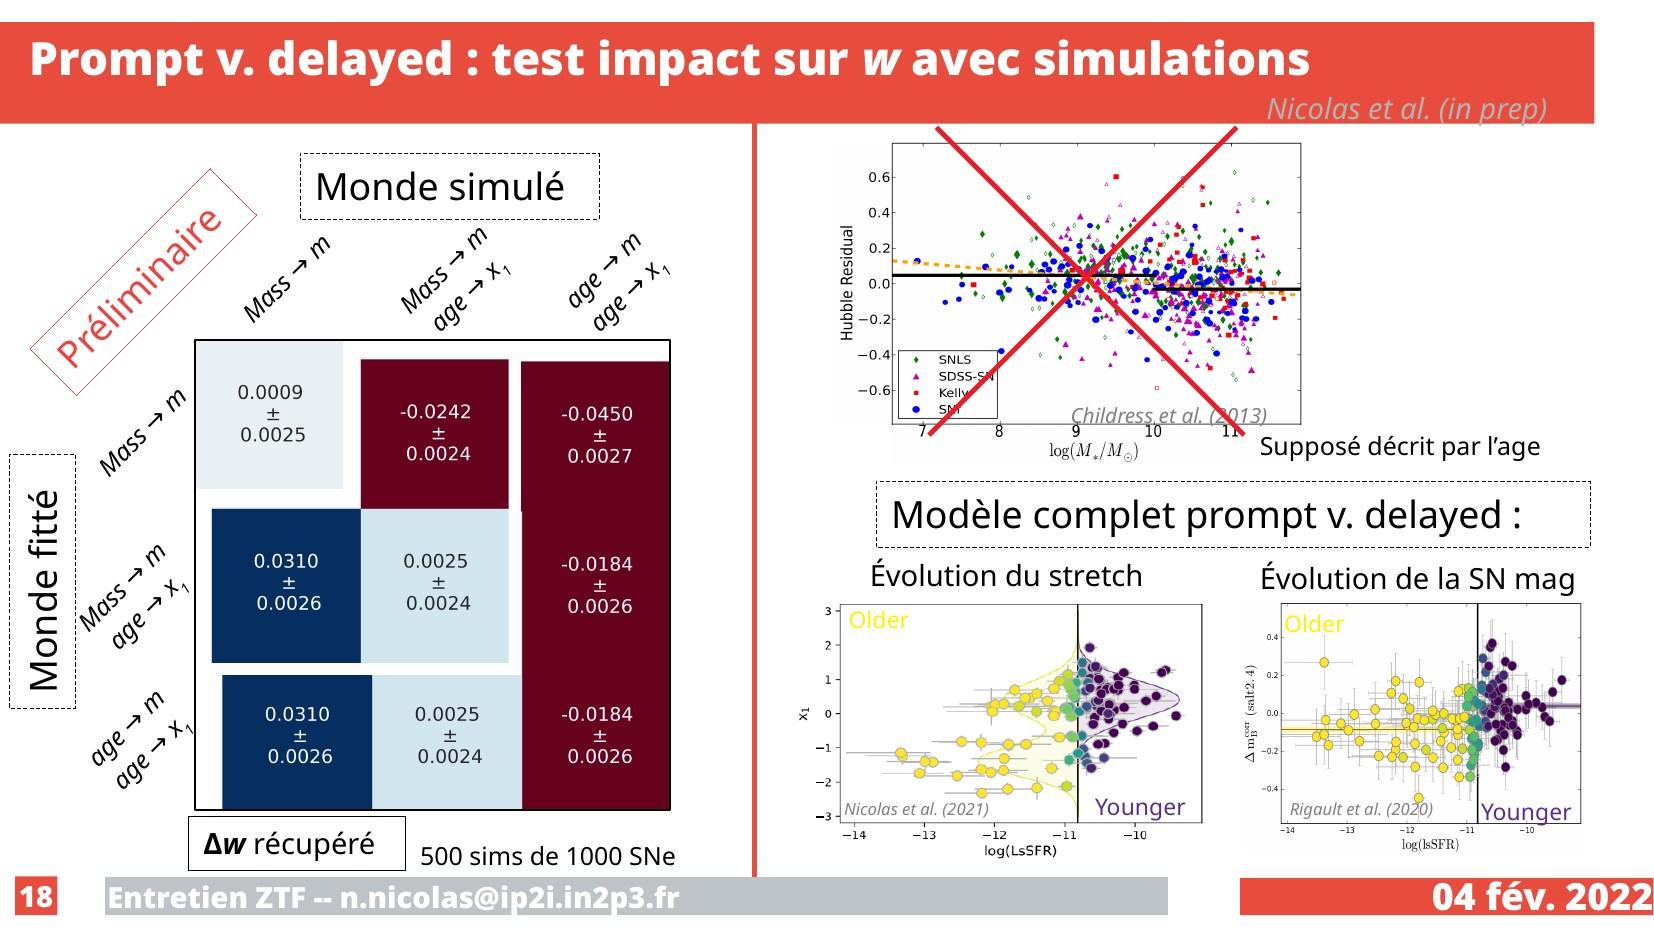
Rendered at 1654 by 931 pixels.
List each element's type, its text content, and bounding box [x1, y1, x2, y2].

text_box Monde fitté [9, 454, 68, 709]
text_box Mass → m age → x1 [369, 212, 541, 339]
text_box [194, 339, 671, 810]
text_box Monde simulé [300, 153, 600, 212]
picture [1245, 601, 1585, 852]
text_box Rigault et al. (2020) [1275, 790, 1481, 826]
text_box Préliminaire [30, 168, 252, 391]
text_box age → m age → x1 [58, 659, 194, 817]
text_box Nicolas et al. (in prep) [1251, 81, 1606, 131]
text_box 500 sims de 1000 SNe [405, 831, 721, 877]
text_box Younger [1466, 788, 1608, 836]
text_box Nicolas et al. (2021) [829, 790, 1036, 826]
text_box Older [1269, 601, 1410, 660]
text_box Mass → m [213, 212, 356, 339]
picture [1091, 142, 1303, 393]
text_box age → m age → x1 [535, 201, 692, 339]
text_box Younger [1080, 783, 1203, 826]
text_box Modèle complet prompt v. delayed : [876, 481, 1591, 540]
text_box Évolution de la SN mag [1245, 550, 1621, 601]
picture [837, 142, 1245, 465]
text_box Mass → m age → x1 [68, 513, 194, 681]
text_box Childress et al. (2013) [1207, 393, 1316, 431]
picture [788, 596, 1211, 867]
text_box Supposé décrit par l’age [1245, 421, 1591, 466]
text_box Childress et al. (2013) [1055, 393, 1237, 433]
text_box Évolution du stretch [855, 547, 1186, 597]
text_box Mass → m [69, 359, 194, 502]
text_box Older [833, 596, 931, 639]
picture [956, 142, 1217, 273]
text_box Δw récupéré [188, 816, 406, 871]
title Prompt v. delayed : test impact sur w avec simulations [29, 21, 1516, 89]
